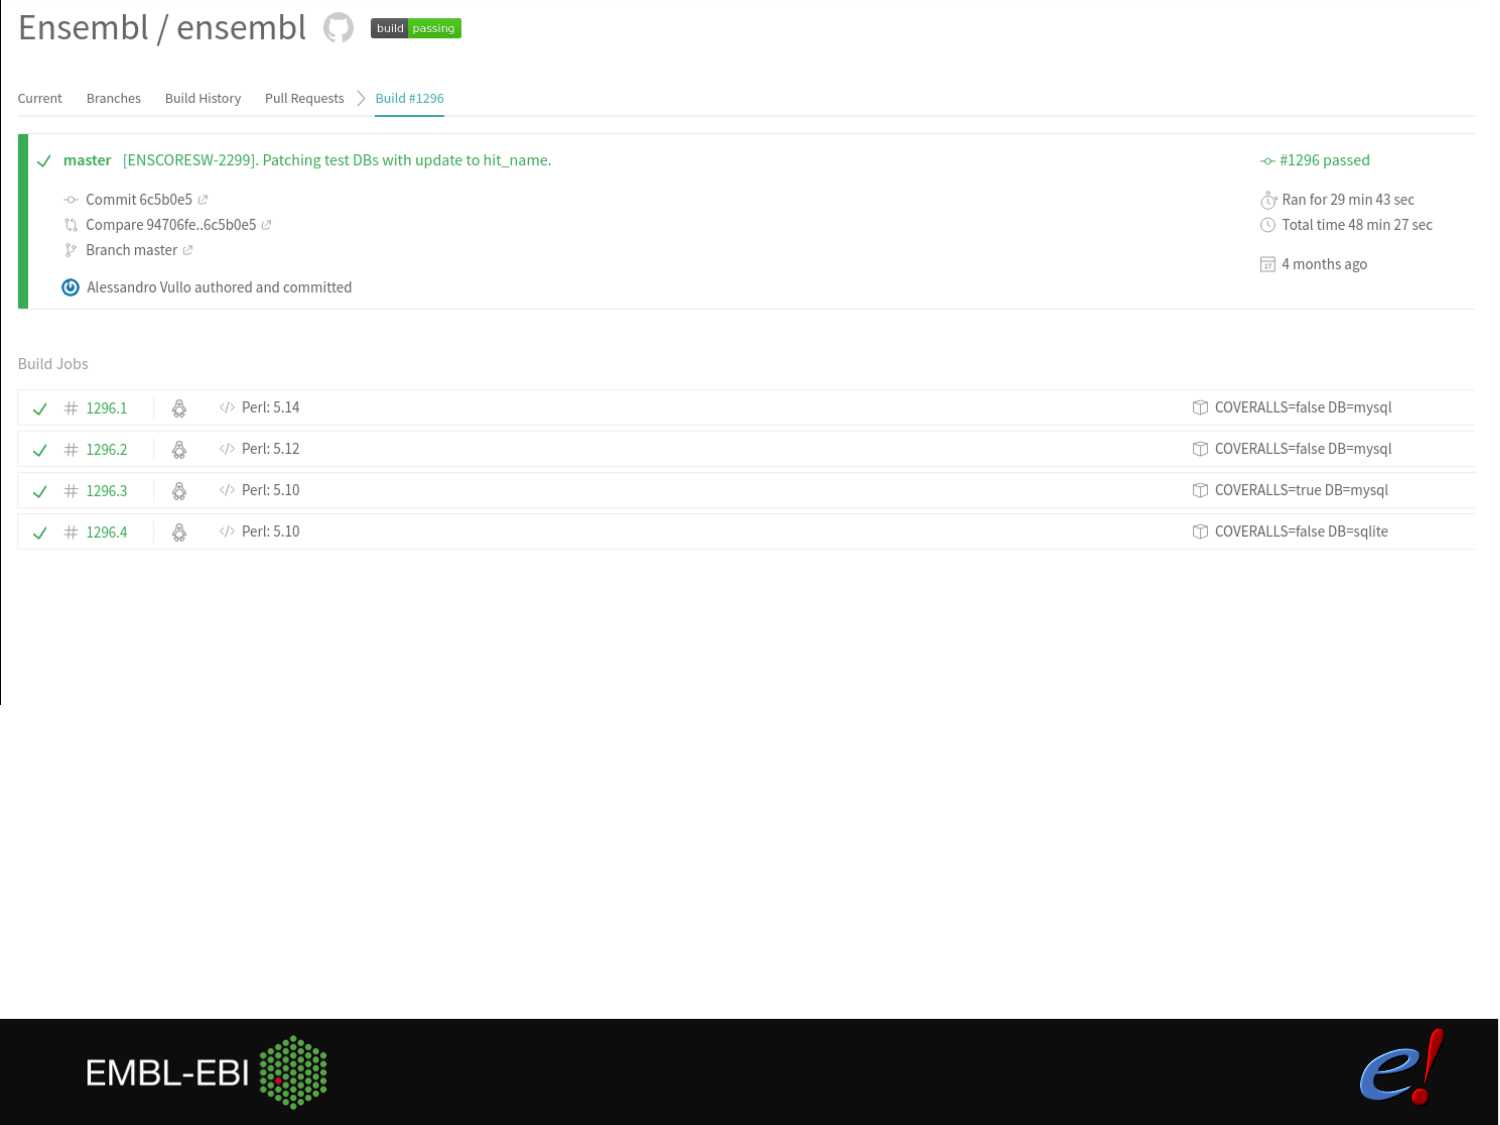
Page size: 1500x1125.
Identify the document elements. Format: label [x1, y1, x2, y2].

picture [0, 0, 1475, 705]
picture [87, 1035, 327, 1110]
picture [1357, 1026, 1448, 1112]
